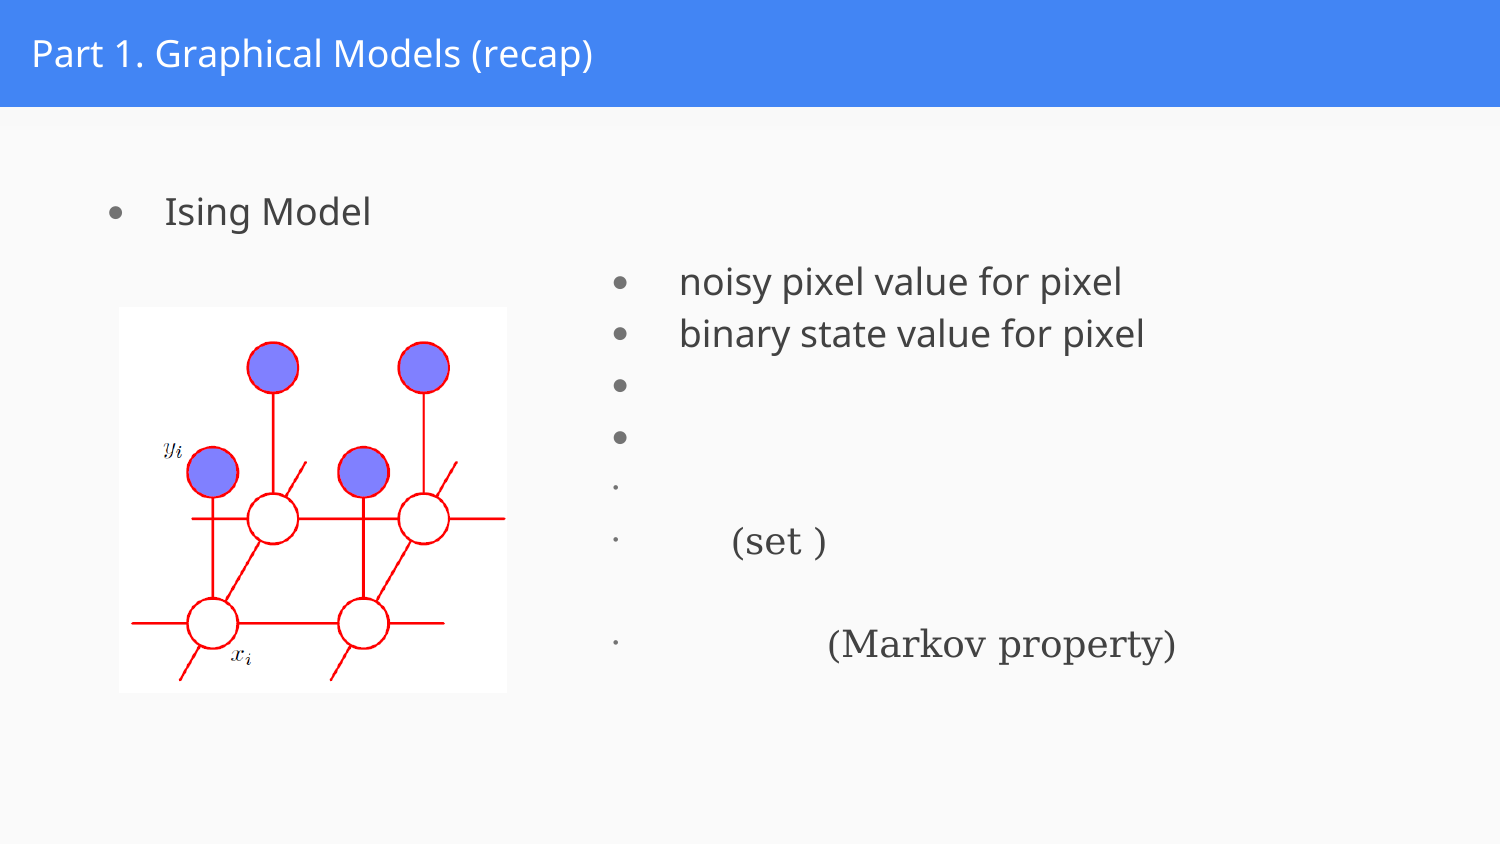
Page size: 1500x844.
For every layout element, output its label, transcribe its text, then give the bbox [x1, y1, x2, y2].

picture [119, 307, 507, 693]
text_box noisy pixel value for pixel binary state value for pixel (set ) (Markov property) [560, 236, 1433, 809]
title Part 1. Graphical Models (recap) [16, 2, 1465, 102]
text_box Ising Model [55, 166, 1448, 612]
